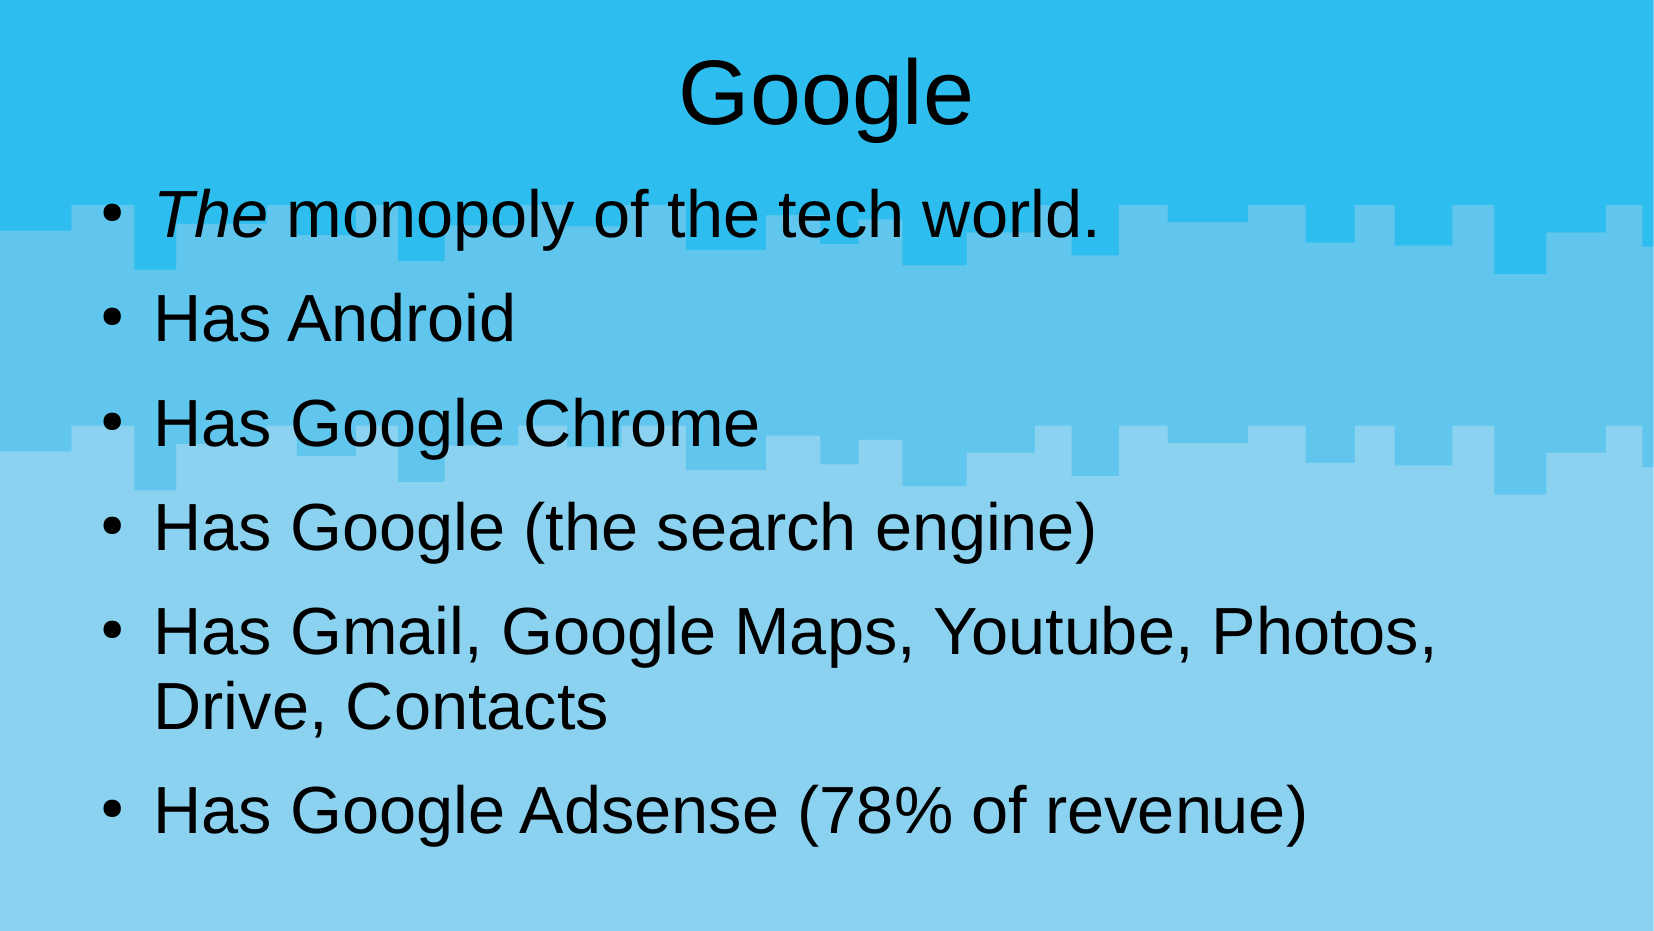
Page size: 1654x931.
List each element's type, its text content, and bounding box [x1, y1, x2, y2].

list The monopoly of the tech world. Has Android Has Google Chrome Has Google (the search engine) Has Gmail, Google Maps, Youtube, Photos, Drive, Contacts Has Google Adsense (78% of revenue) [82, 177, 1571, 857]
picture [0, 0, 1654, 931]
title Google [82, 37, 1571, 148]
